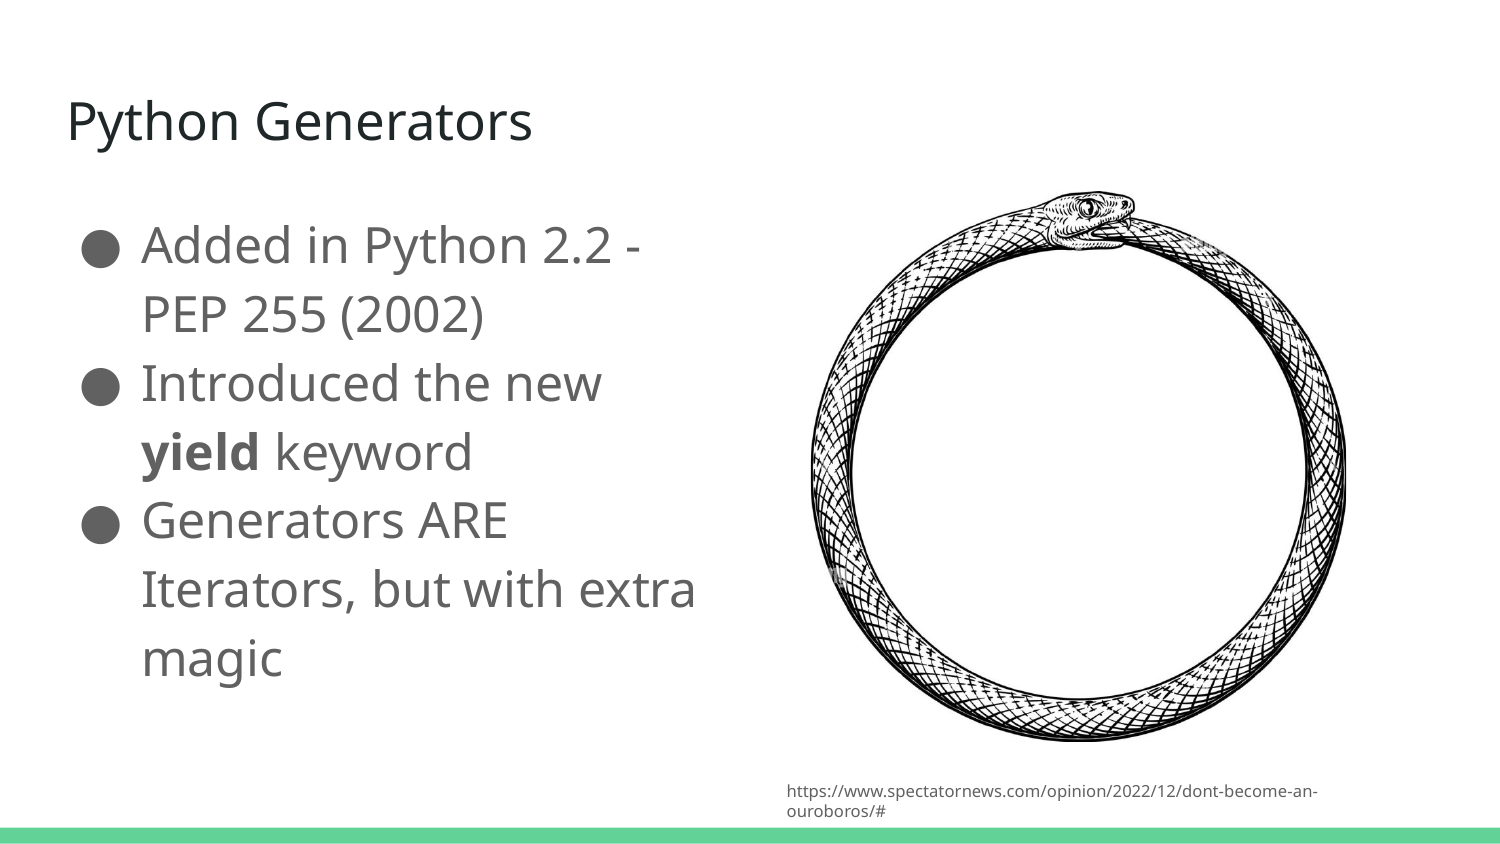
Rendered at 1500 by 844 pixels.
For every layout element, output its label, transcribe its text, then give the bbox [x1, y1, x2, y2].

list Added in Python 2.2 - PEP 255 (2002) Introduced the new yield keyword Generators ARE Iterators, but with extra magic [51, 189, 750, 750]
title Python Generators [51, 72, 1449, 167]
picture [810, 191, 1347, 742]
text_box https://www.spectatornews.com/opinion/2022/12/dont-become-an-ouroboros/# [771, 766, 1386, 837]
